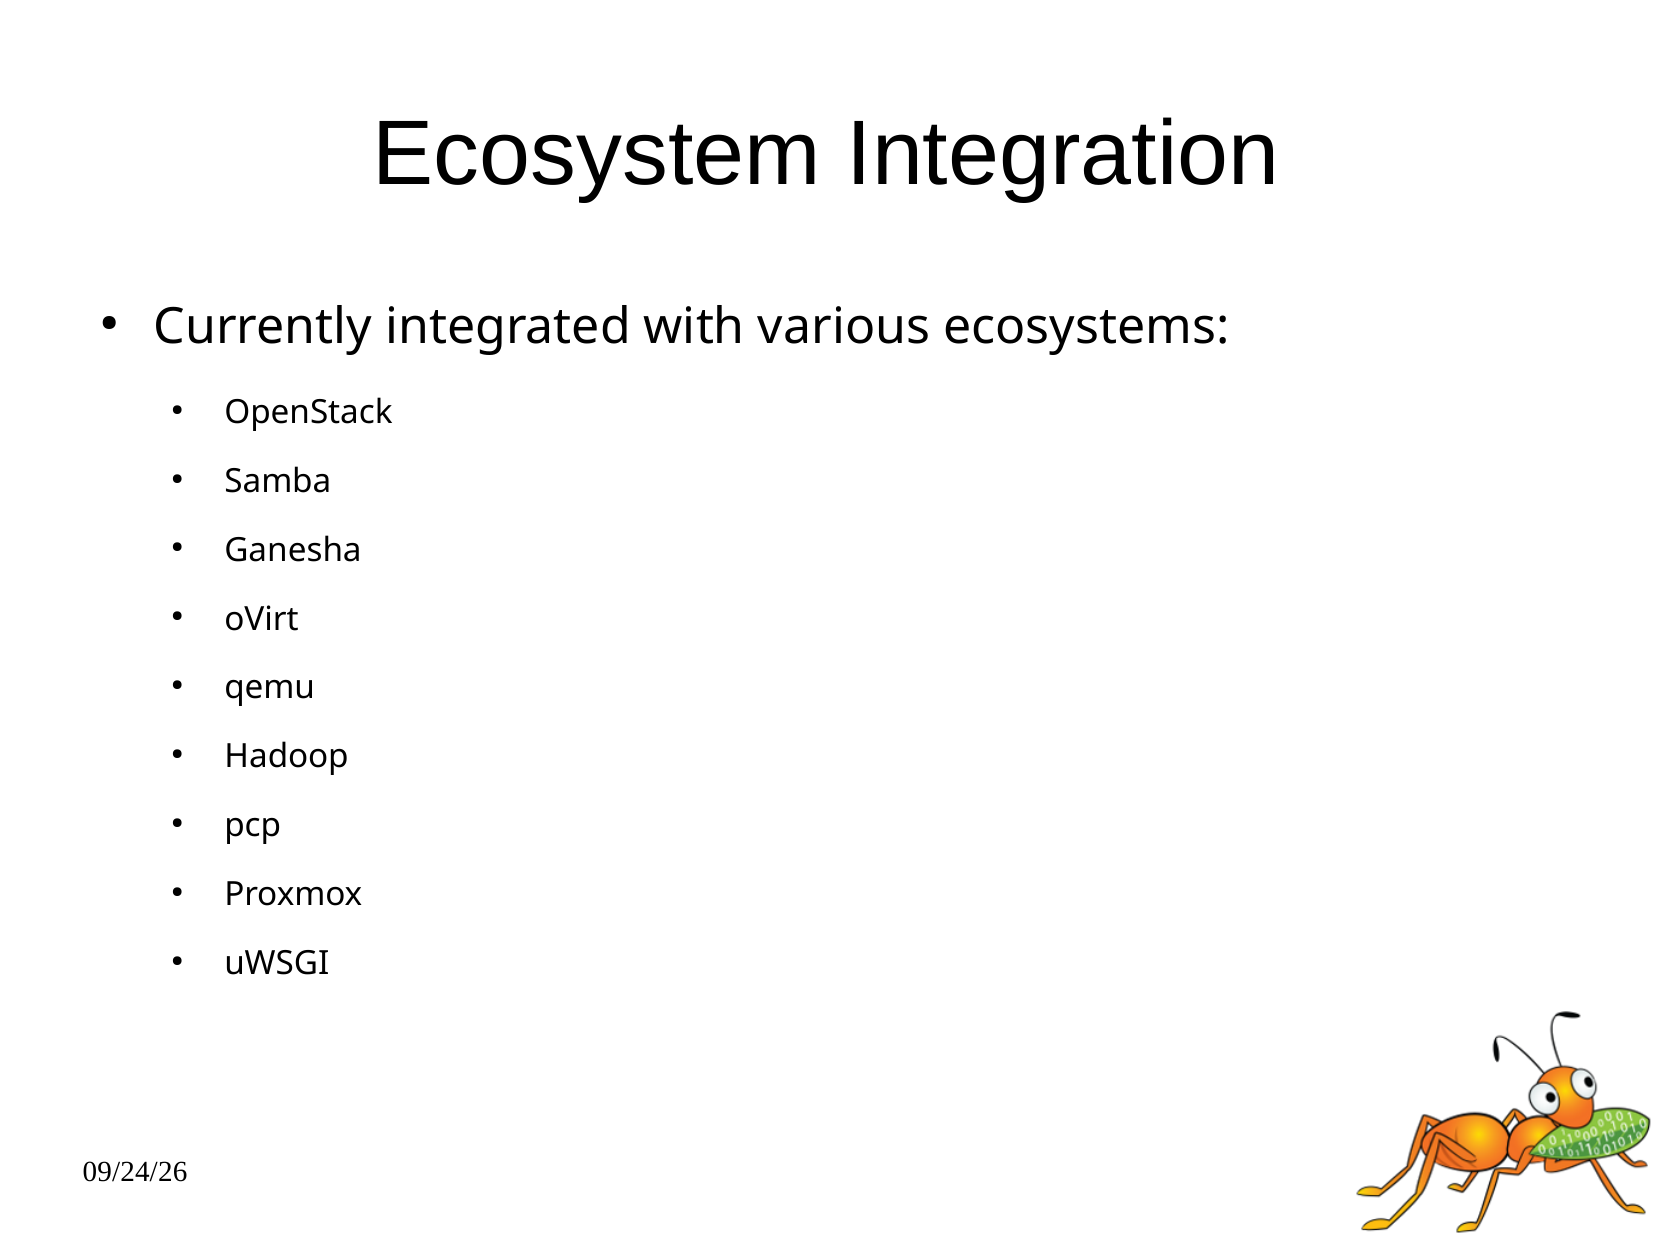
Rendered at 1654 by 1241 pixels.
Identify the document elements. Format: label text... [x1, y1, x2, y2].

title Ecosystem Integration [82, 49, 1571, 257]
picture [1353, 1009, 1654, 1235]
list Currently integrated with various ecosystems: OpenStack Samba Ganesha oVirt qemu Hadoop pcp Proxmox uWSGI [82, 290, 1571, 1010]
